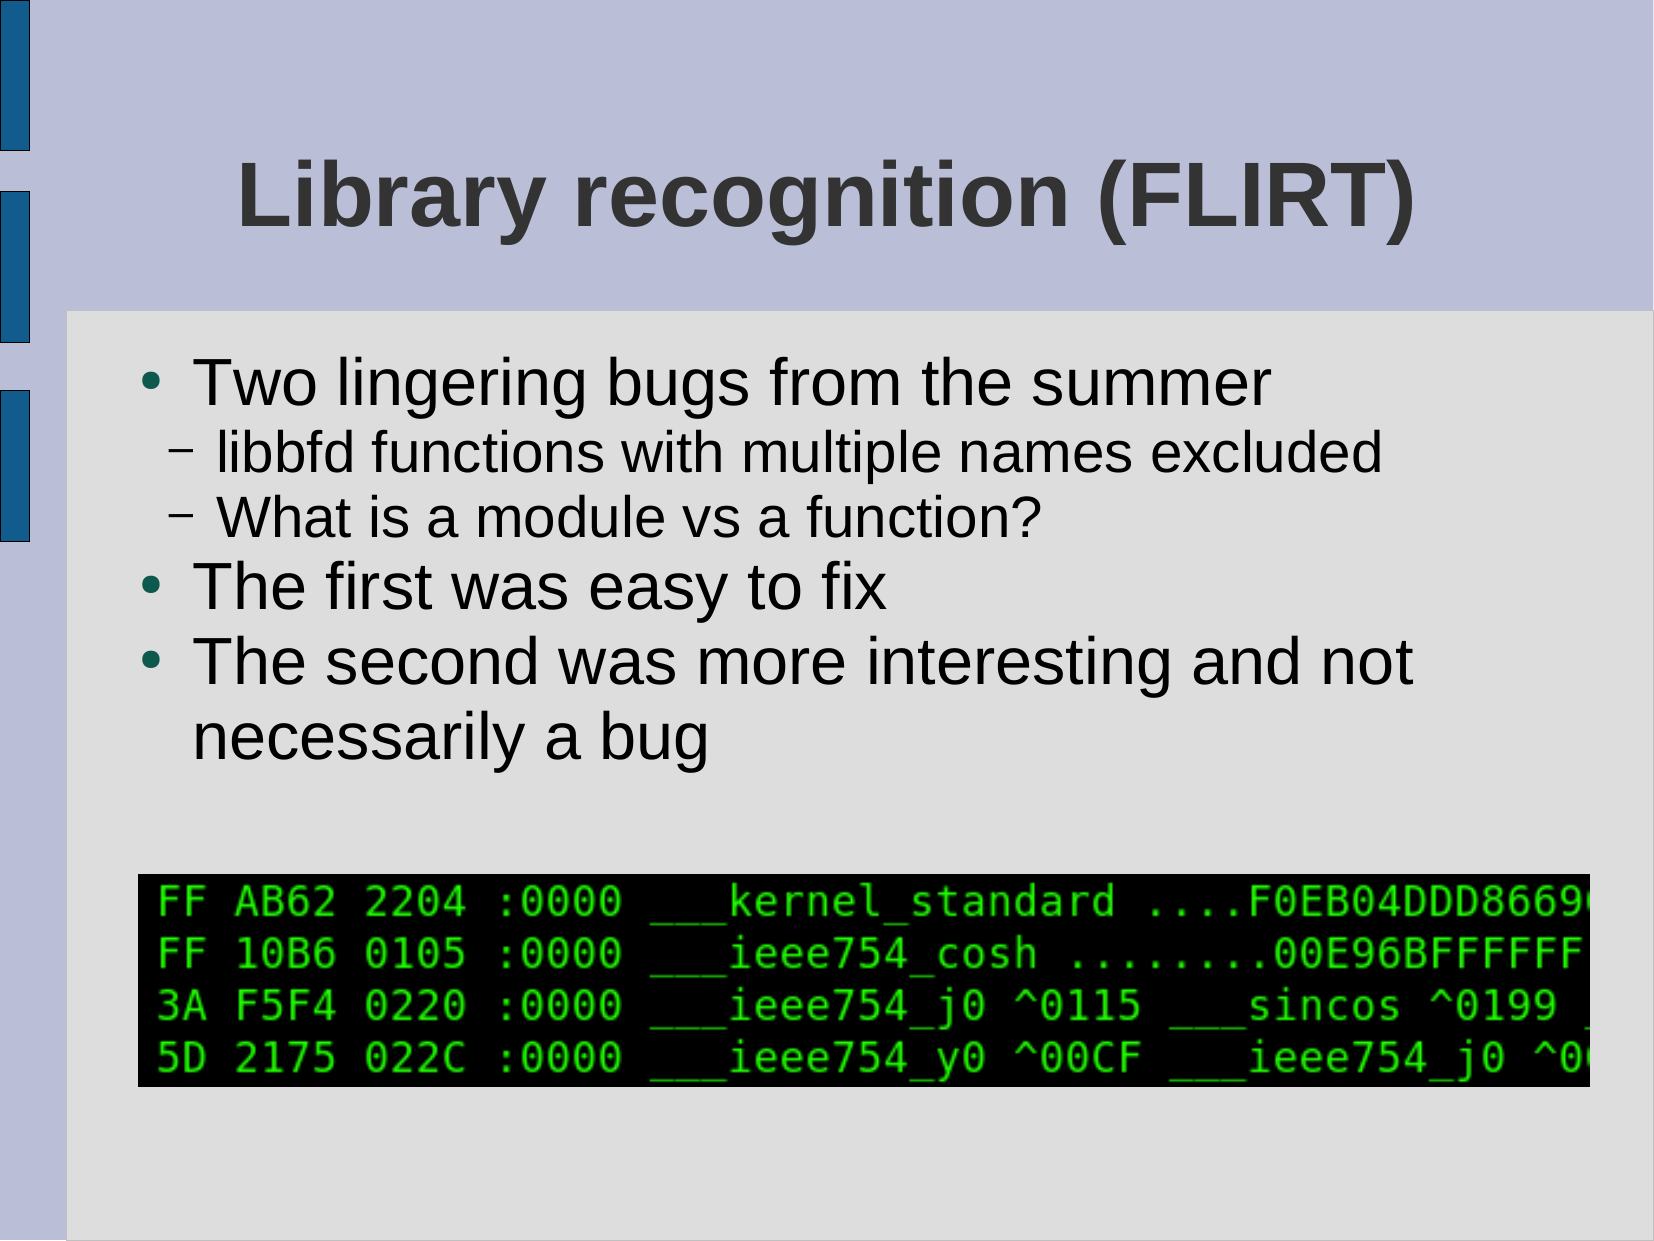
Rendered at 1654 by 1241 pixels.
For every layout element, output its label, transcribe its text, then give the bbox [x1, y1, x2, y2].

list Two lingering bugs from the summer libbfd functions with multiple names excluded What is a module vs a function? The first was easy to fix The second was more interesting and not necessarily a bug [121, 344, 1534, 1127]
title Library recognition (FLIRT) [121, 91, 1534, 299]
picture [138, 874, 1590, 1087]
